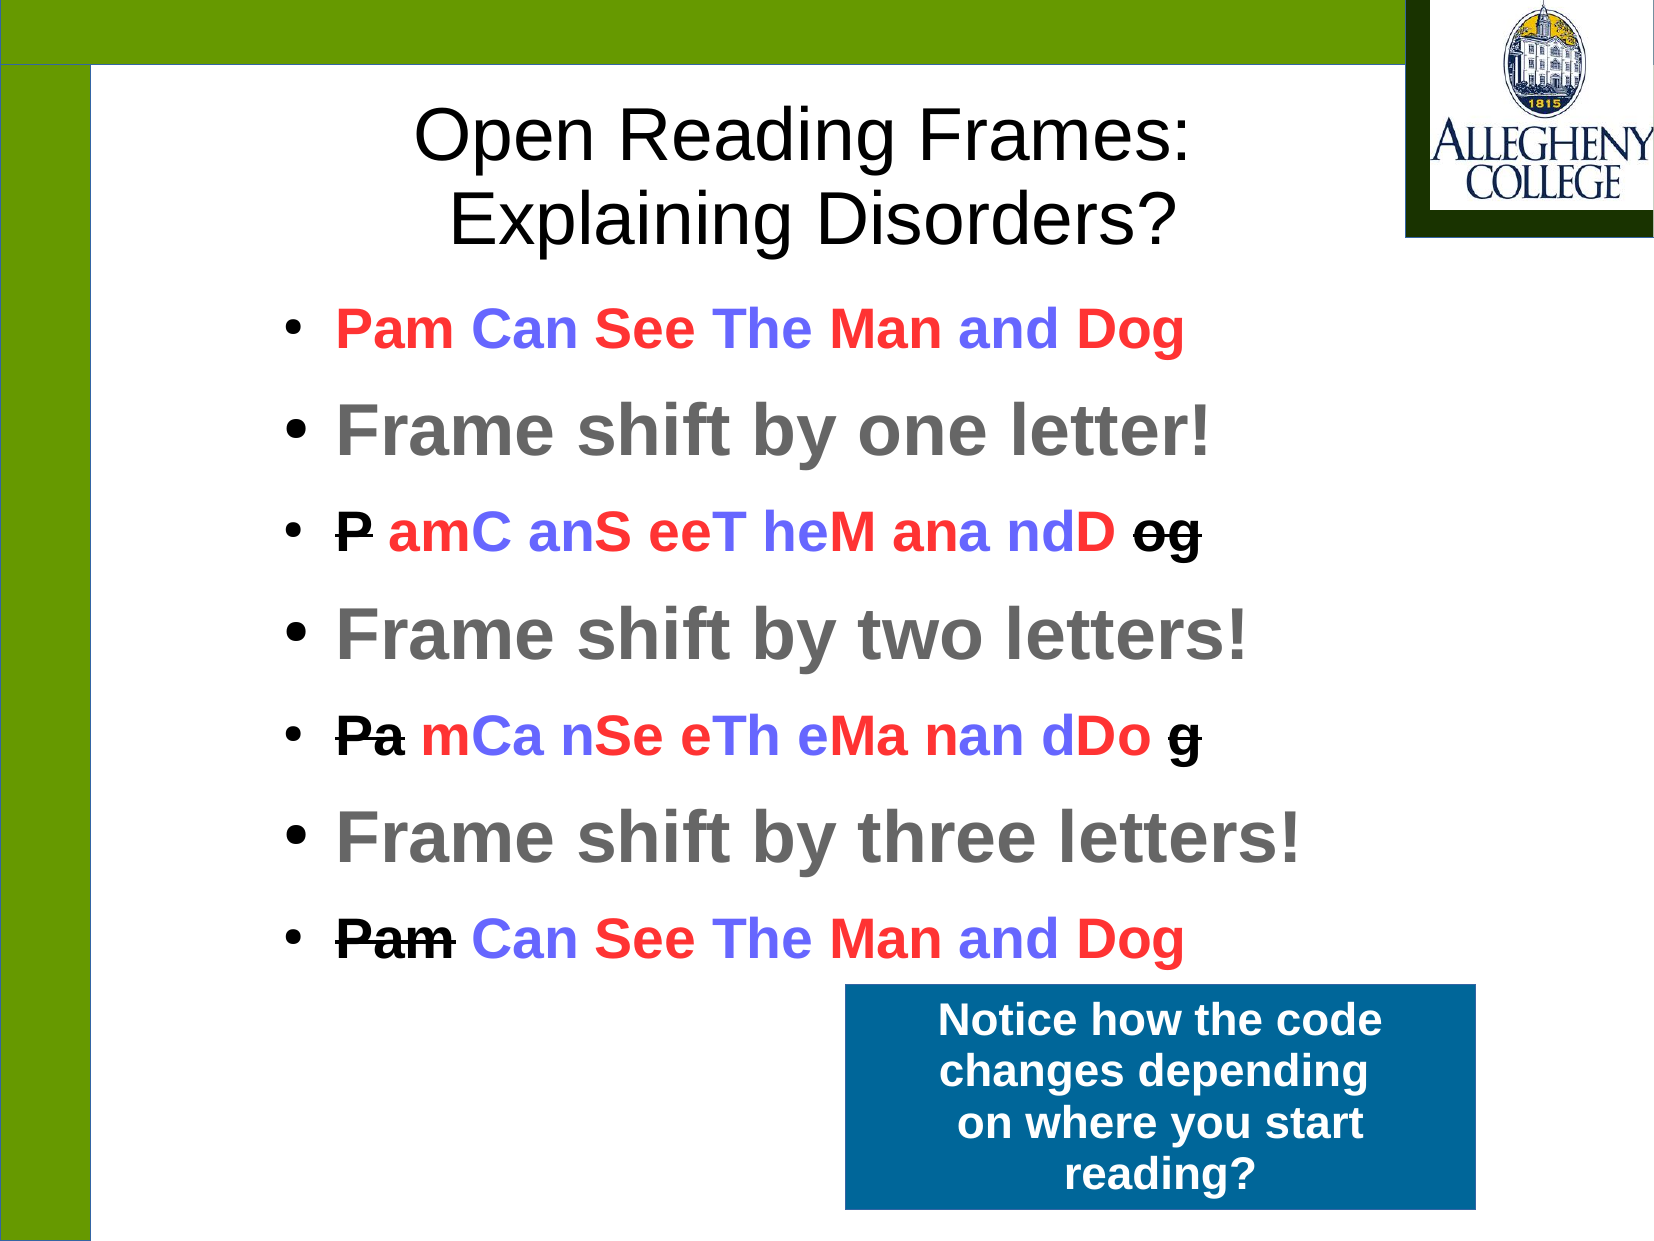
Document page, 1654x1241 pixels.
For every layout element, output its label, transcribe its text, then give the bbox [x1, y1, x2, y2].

text_box [0, 0, 1654, 1241]
picture [1430, 0, 1654, 210]
title Open Reading Frames: Explaining Disorders? [112, 73, 1515, 281]
text_box Notice how the code changes depending on where you start reading? [845, 984, 1476, 1210]
list Pam Can See The Man and Dog Frame shift by one letter! P amC anS eeT heM ana ndD og Frame shift by two letters! Pa mCa nSe eTh eMa nan dDo g Frame shift by three letters! Pam Can See The Man and Dog [265, 296, 1355, 972]
